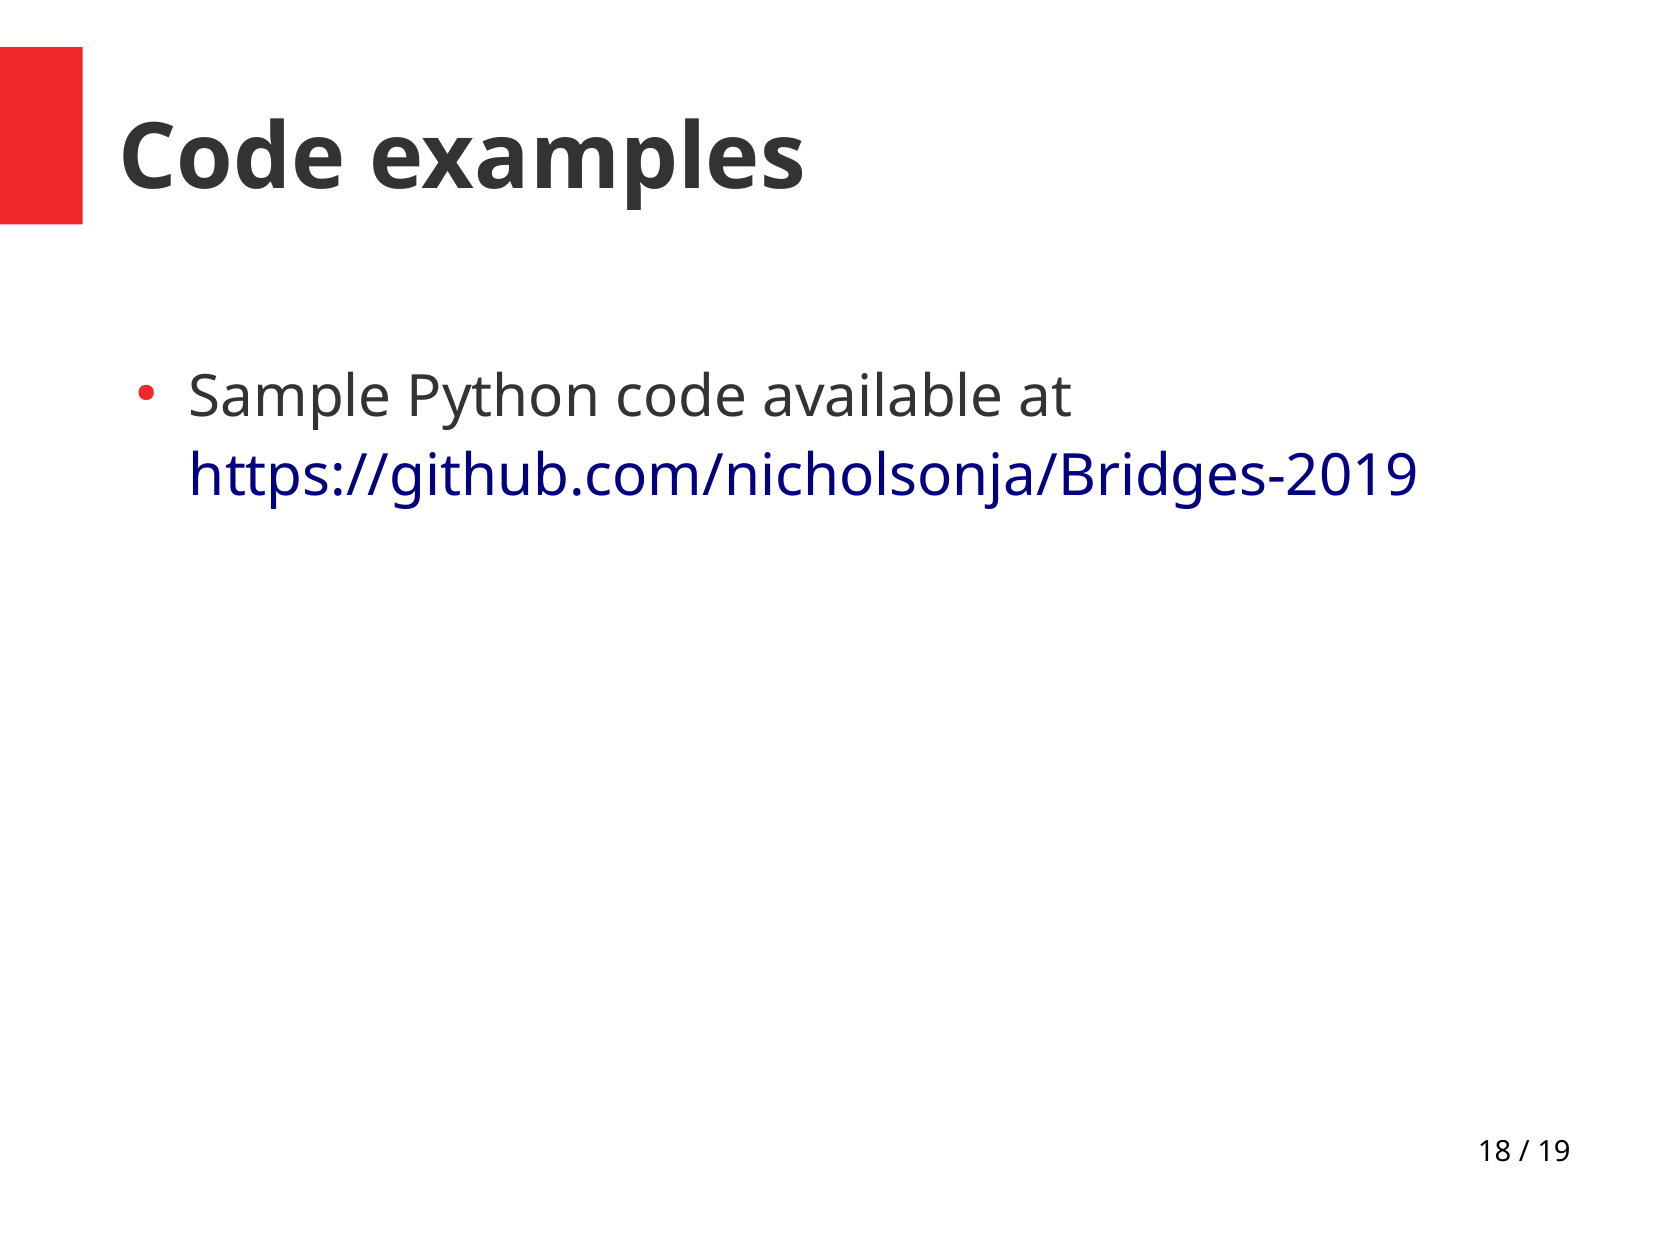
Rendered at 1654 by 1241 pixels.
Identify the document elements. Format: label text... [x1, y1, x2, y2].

title Code examples [118, 49, 1571, 257]
list Sample Python code available at https://github.com/nicholsonja/Bridges-2019 [118, 354, 1536, 1074]
